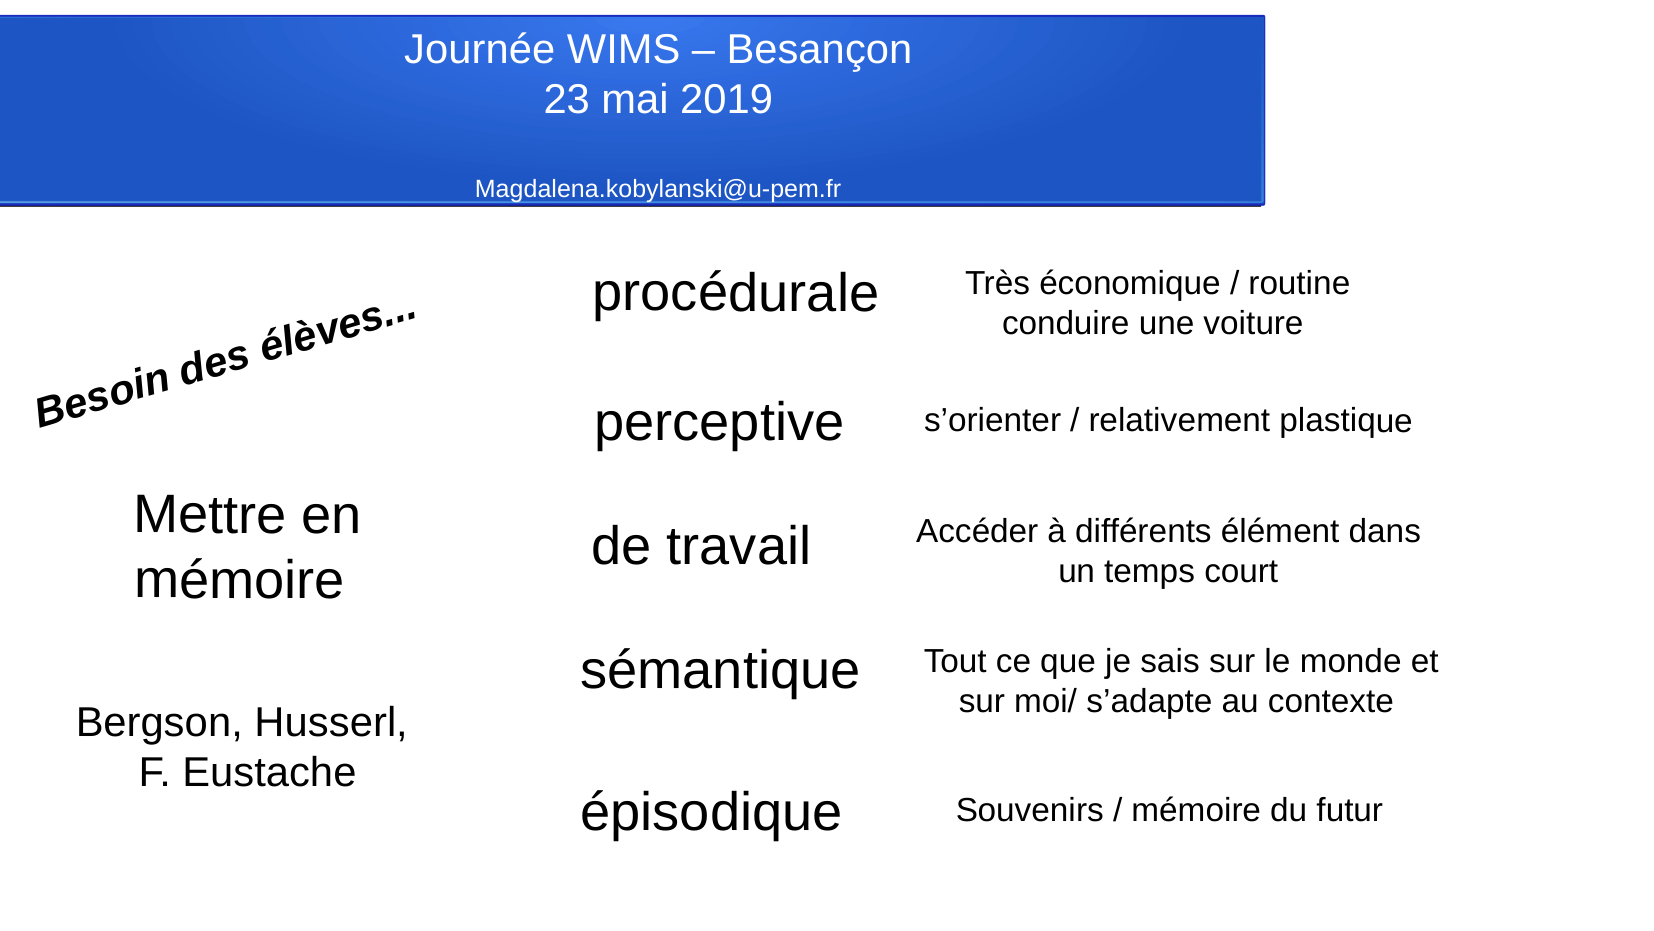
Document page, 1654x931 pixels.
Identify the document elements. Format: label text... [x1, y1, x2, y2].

text_box épisodique [519, 767, 920, 851]
text_box Besoin des élèves... [0, 193, 470, 517]
text_box s’orienter / relativement plastique [897, 376, 1440, 461]
text_box sémantique [520, 625, 921, 709]
picture [0, 13, 1269, 211]
text_box perceptive [519, 377, 920, 461]
text_box Accéder à différents élément dans un temps court [897, 507, 1440, 592]
text_box Journée WIMS – Besançon 23 mai 2019 Magdalena.kobylanski@u-pem.fr [82, 28, 1235, 196]
text_box Très économique / routine conduire une voiture [886, 259, 1429, 344]
text_box procédurale [543, 247, 945, 331]
text_box Mettre en mémoire [47, 427, 449, 628]
text_box Bergson, Husserl, F. Eustache [47, 627, 449, 863]
text_box Souvenirs / mémoire du futur [898, 766, 1441, 851]
text_box de travail [508, 495, 910, 591]
text_box Tout ce que je sais sur le monde et sur moi/ s’adapte au contexte [910, 637, 1453, 722]
